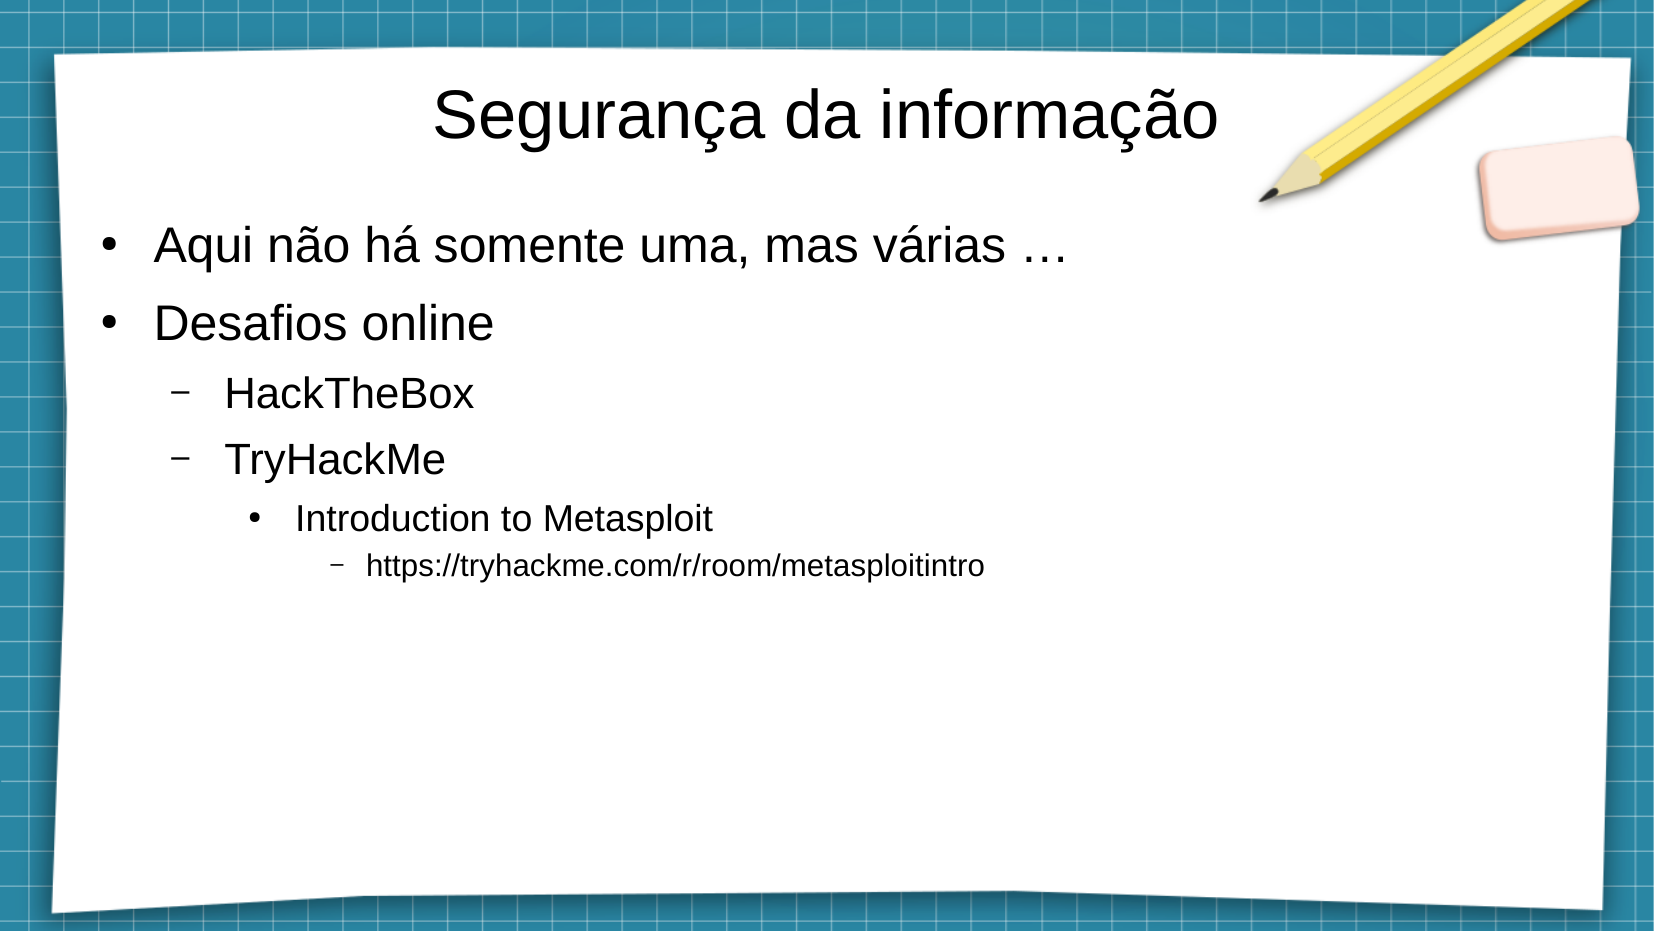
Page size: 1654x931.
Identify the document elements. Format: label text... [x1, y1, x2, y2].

list Aqui não há somente uma, mas várias … Desafios online HackTheBox TryHackMe Introduction to Metasploit https://tryhackme.com/r/room/metasploitintro [82, 217, 1571, 758]
title Segurança da informação [82, 37, 1571, 193]
picture [0, 0, 1654, 931]
